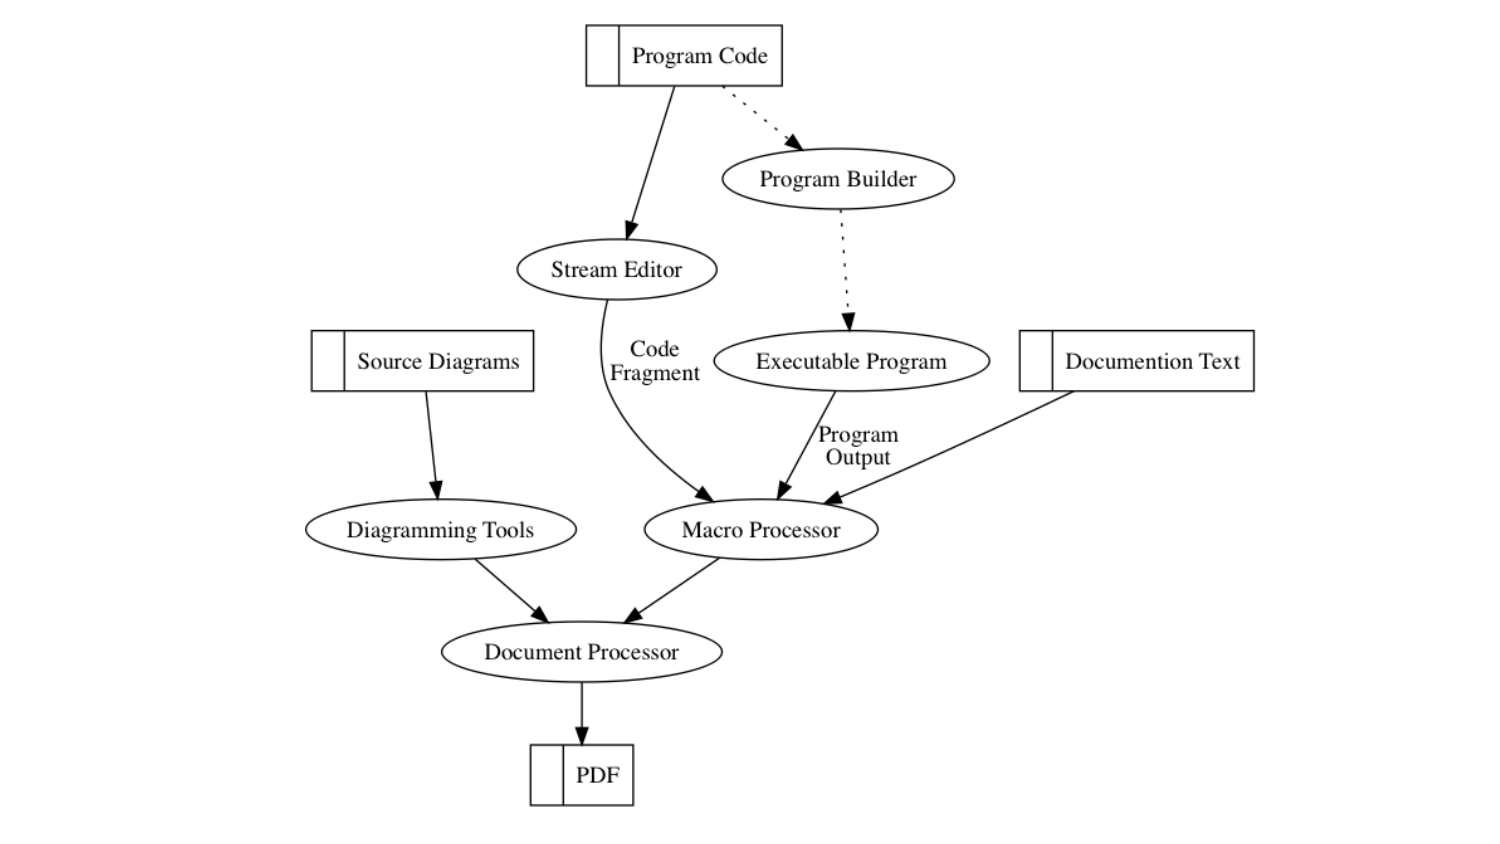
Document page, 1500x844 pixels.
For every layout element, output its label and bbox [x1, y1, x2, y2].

picture [299, 18, 1261, 813]
